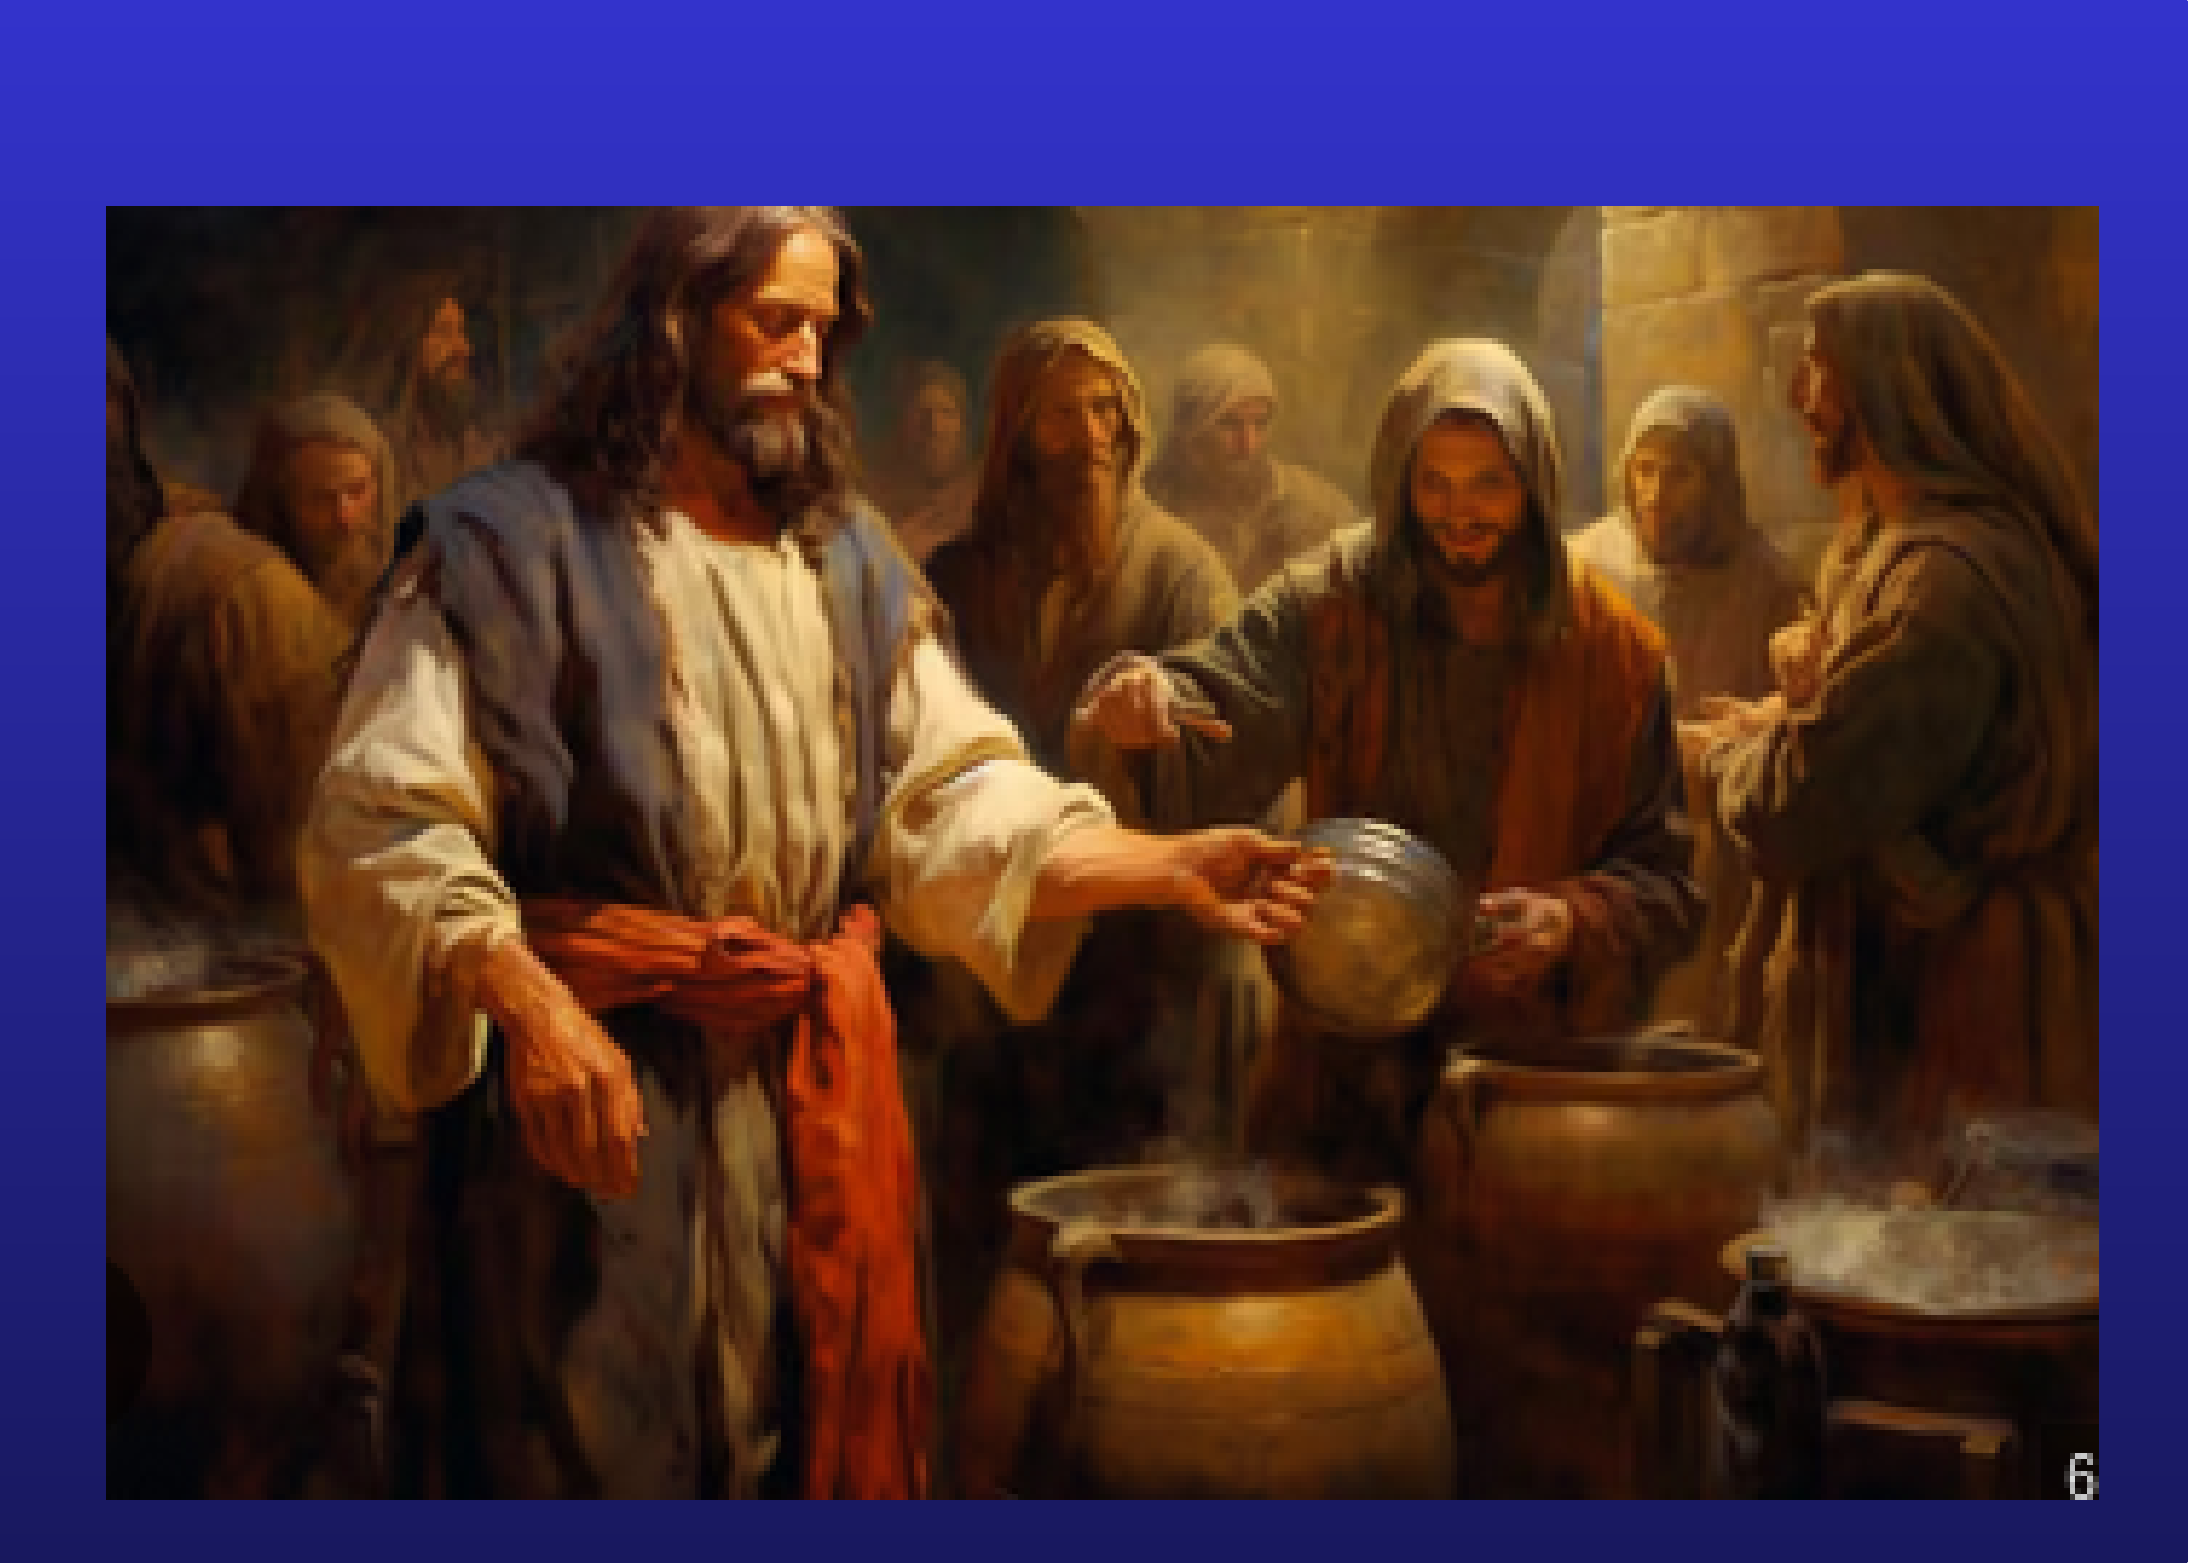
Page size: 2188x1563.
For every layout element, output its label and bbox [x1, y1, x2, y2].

picture [106, 206, 2099, 1501]
